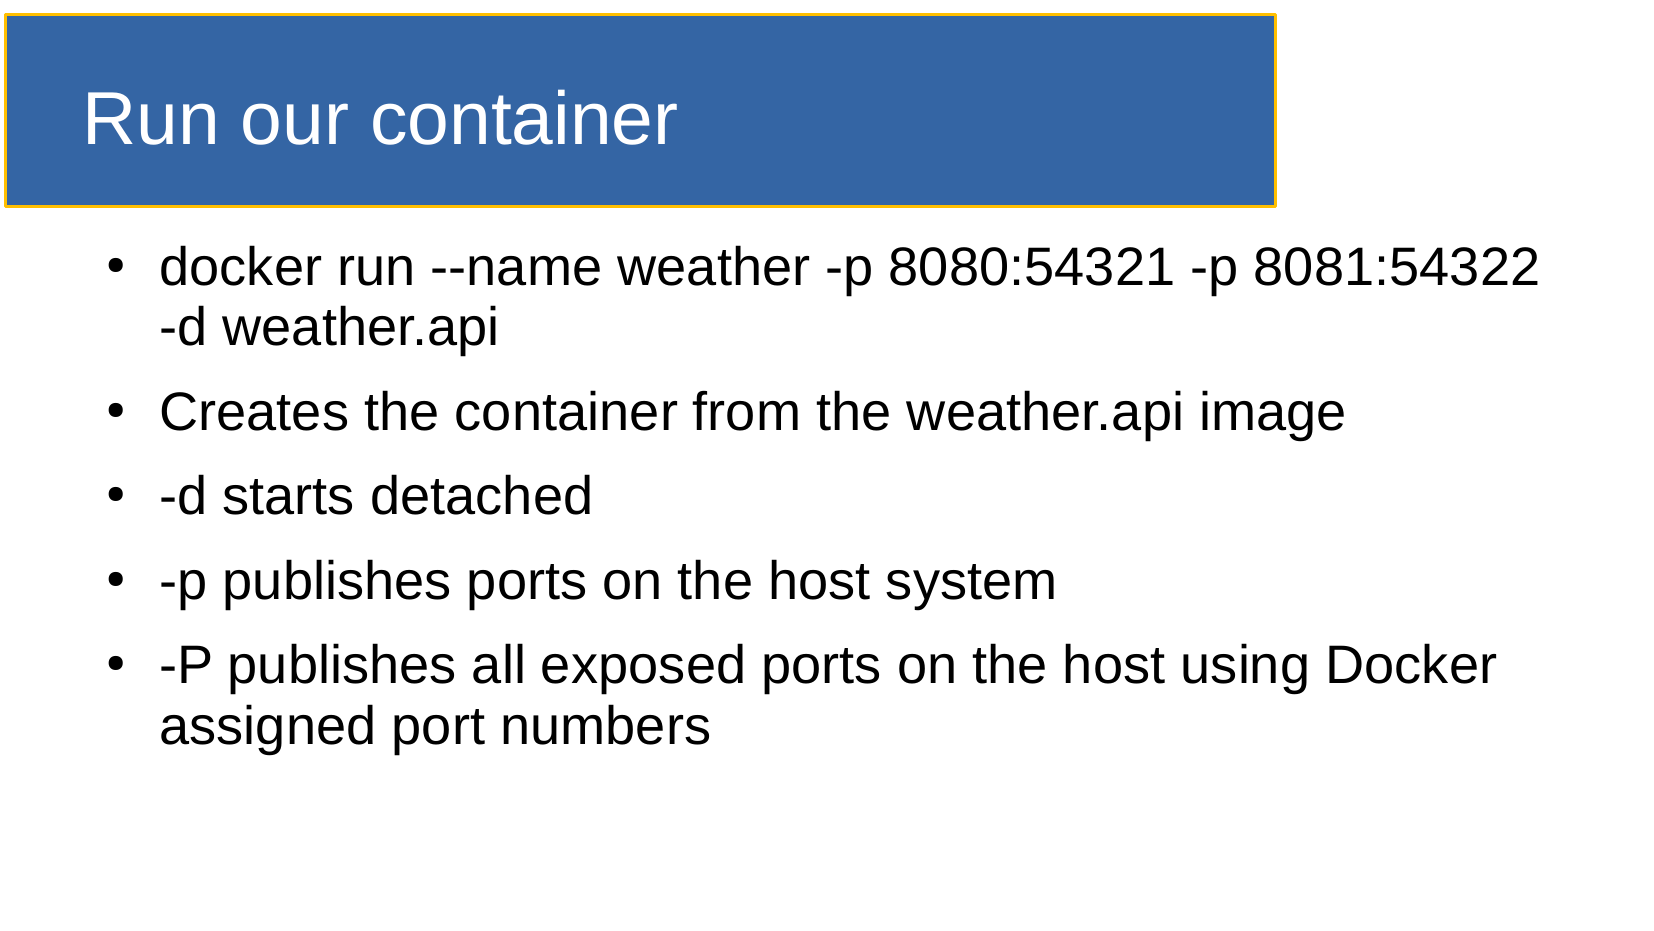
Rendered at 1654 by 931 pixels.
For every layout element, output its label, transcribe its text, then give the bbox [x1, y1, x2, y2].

title Run our container [82, 44, 1235, 192]
list docker run --name weather -p 8080:54321 -p 8081:54322 -d weather.api Creates the container from the weather.api image -d starts detached -p publishes ports on the host system -P publishes all exposed ports on the host using Docker assigned port numbers [88, 236, 1565, 798]
